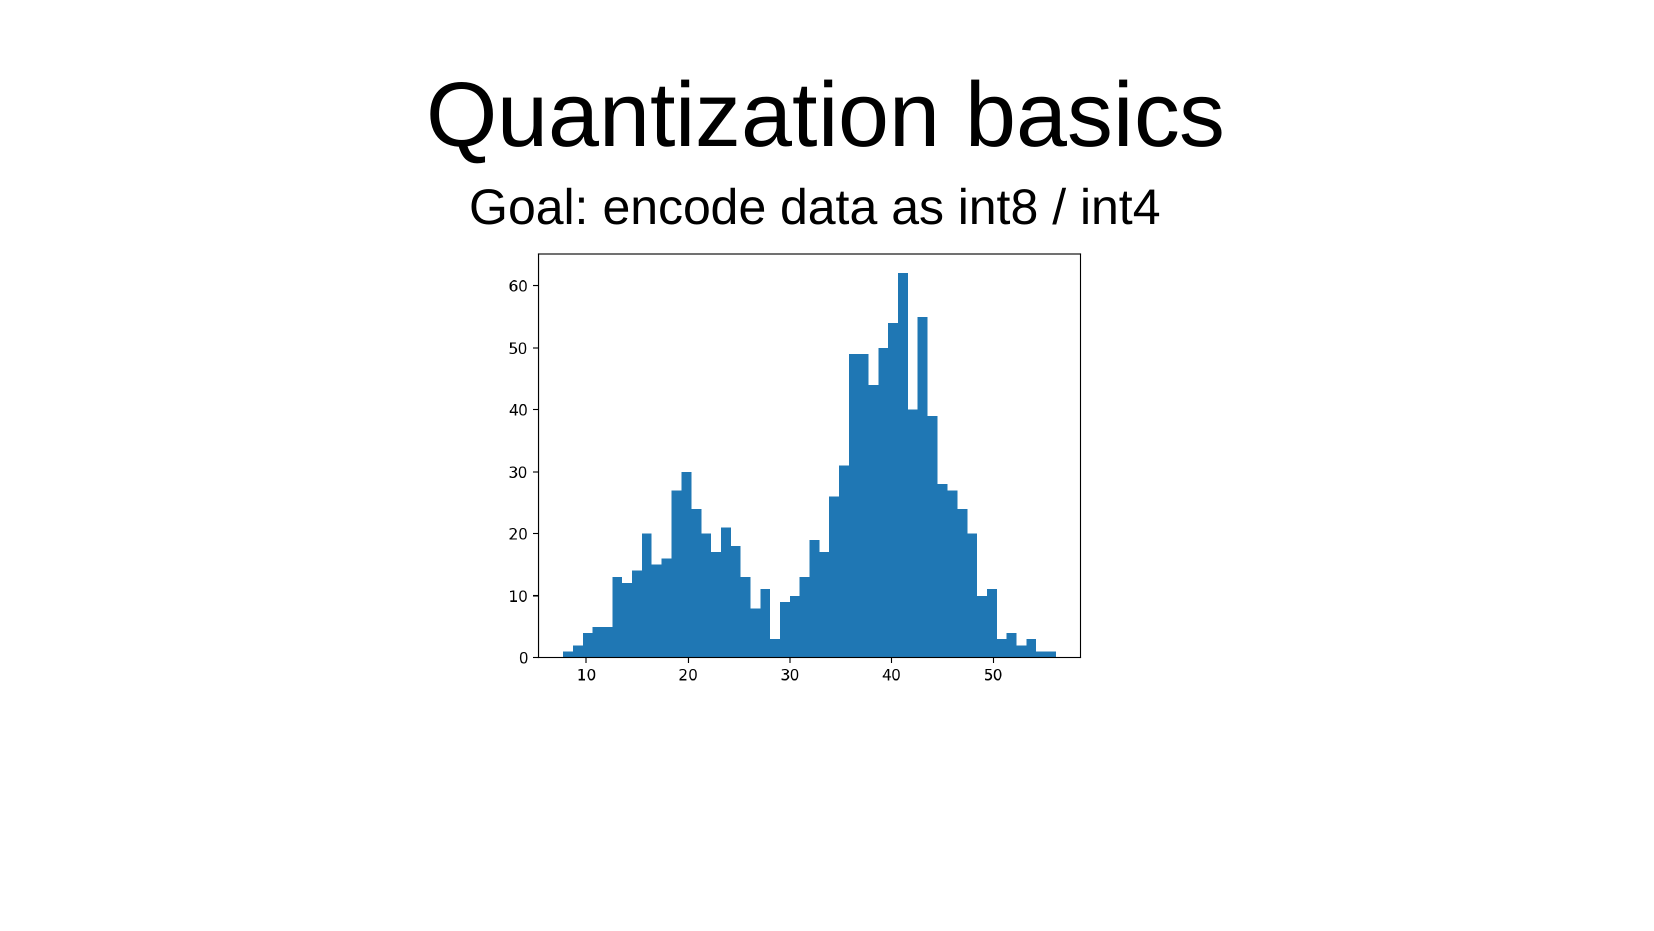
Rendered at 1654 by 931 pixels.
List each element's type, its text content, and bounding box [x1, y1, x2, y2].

title Quantization basics [82, 37, 1571, 193]
picture [451, 244, 1150, 715]
subtitle Goal: encode data as int8 / int4 [419, 170, 1211, 244]
